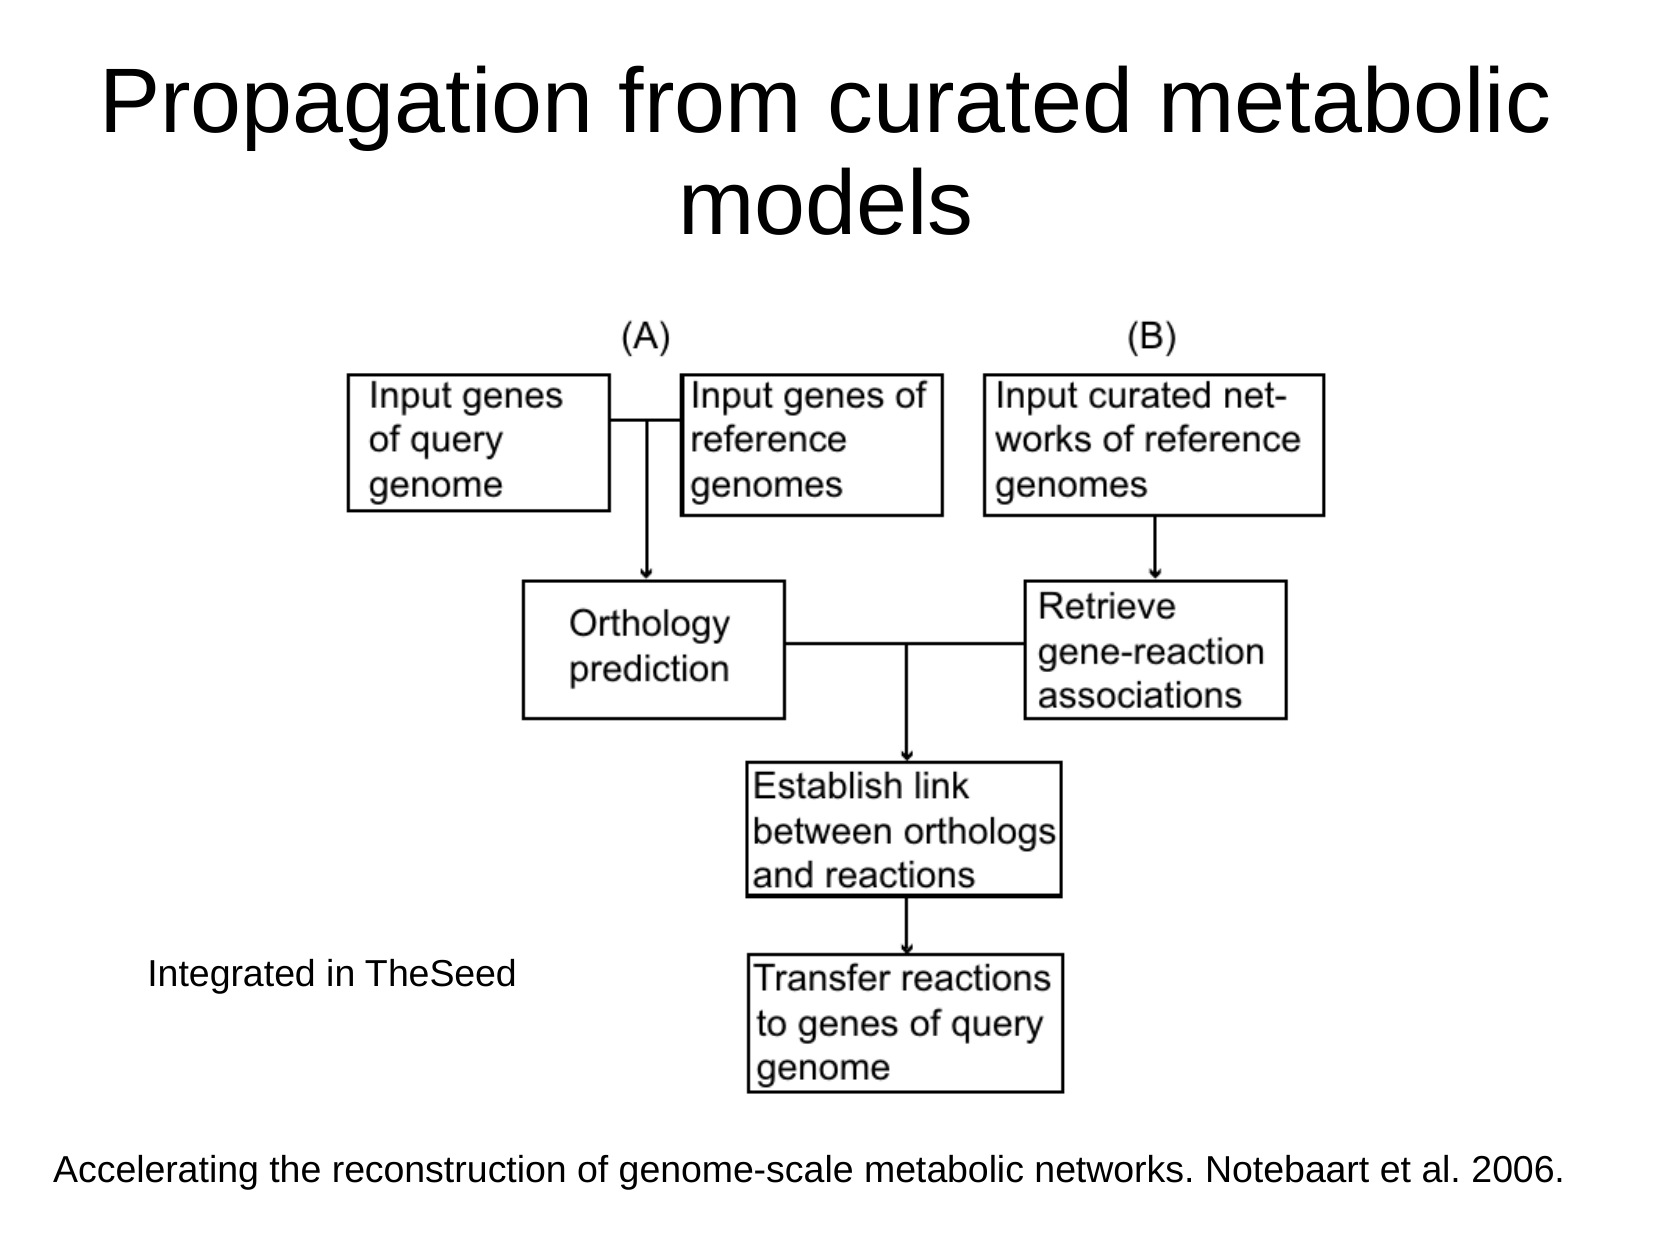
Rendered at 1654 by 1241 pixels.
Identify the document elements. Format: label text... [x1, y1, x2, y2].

title Propagation from curated metabolic models [82, 49, 1570, 256]
picture [283, 272, 1360, 1123]
text_box Accelerating the reconstruction of genome-scale metabolic networks. Notebaart et al. 2006. [38, 1141, 1619, 1241]
text_box Integrated in TheSeed [132, 944, 532, 1002]
